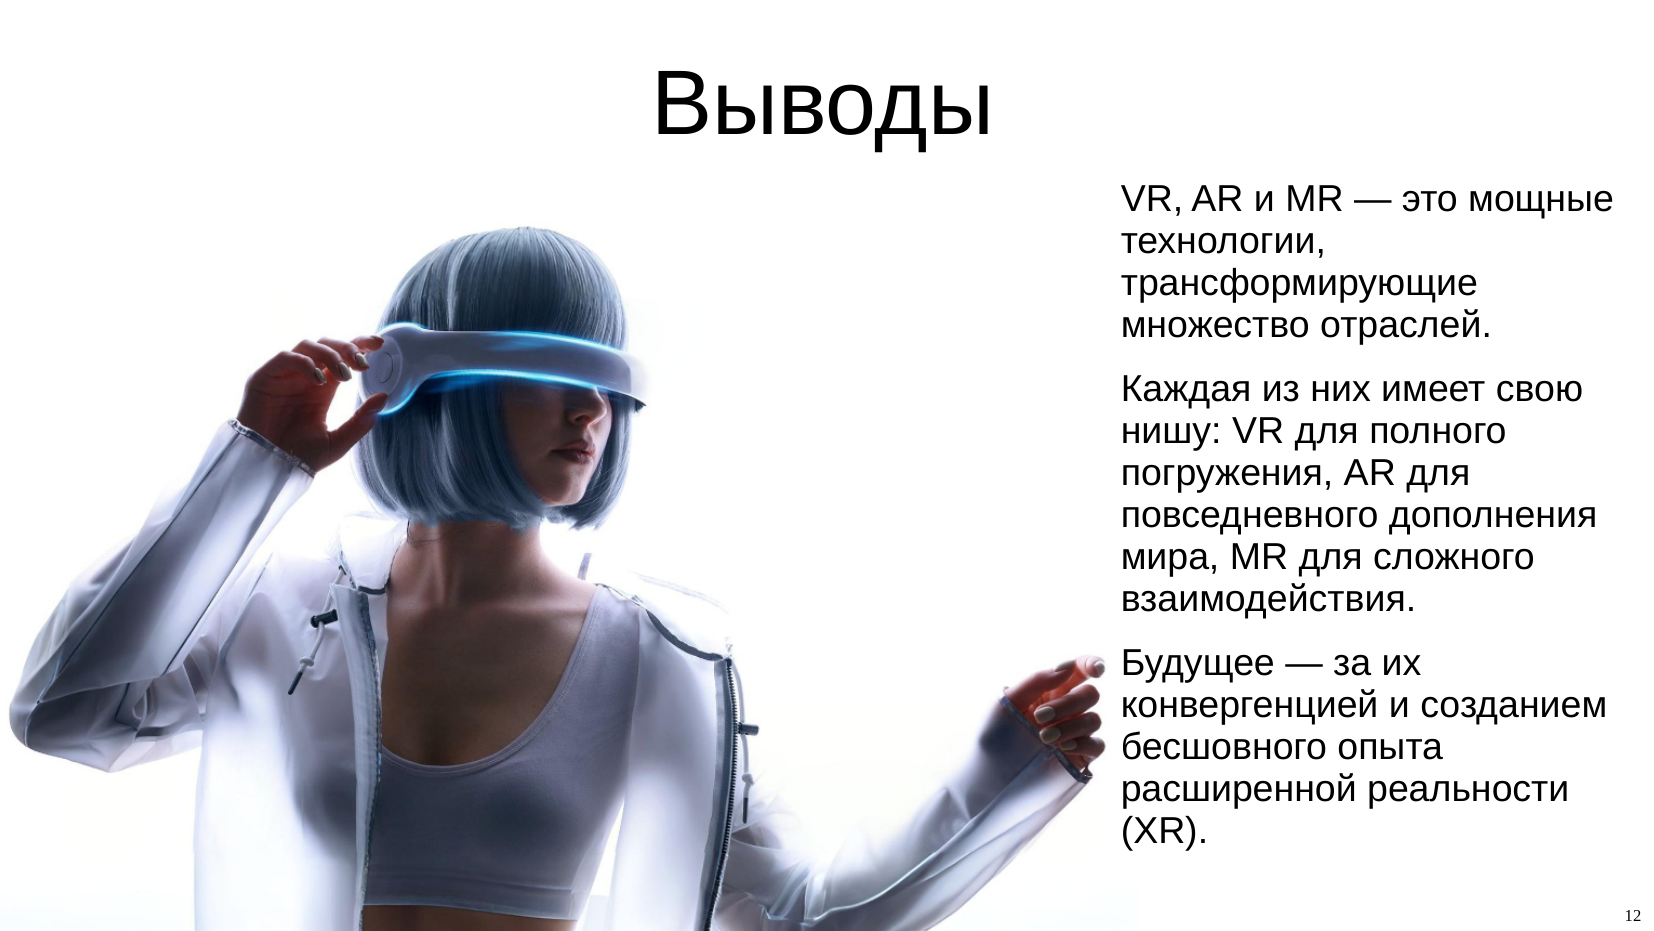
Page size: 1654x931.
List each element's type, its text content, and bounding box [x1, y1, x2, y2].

title 12 [1612, 900, 1654, 931]
title Выводы [78, 0, 1567, 206]
picture [0, 185, 1138, 931]
list VR, AR и MR — это мощные технологии, трансформирующие множество отраслей. Каждая из них имеет свою нишу: VR для полного погружения, AR для повседневного дополнения мира, MR для сложного взаимодействия. Будущее — за их конвергенцией и созданием бесшовного опыта расширенной реальности (XR). [1057, 177, 1654, 857]
